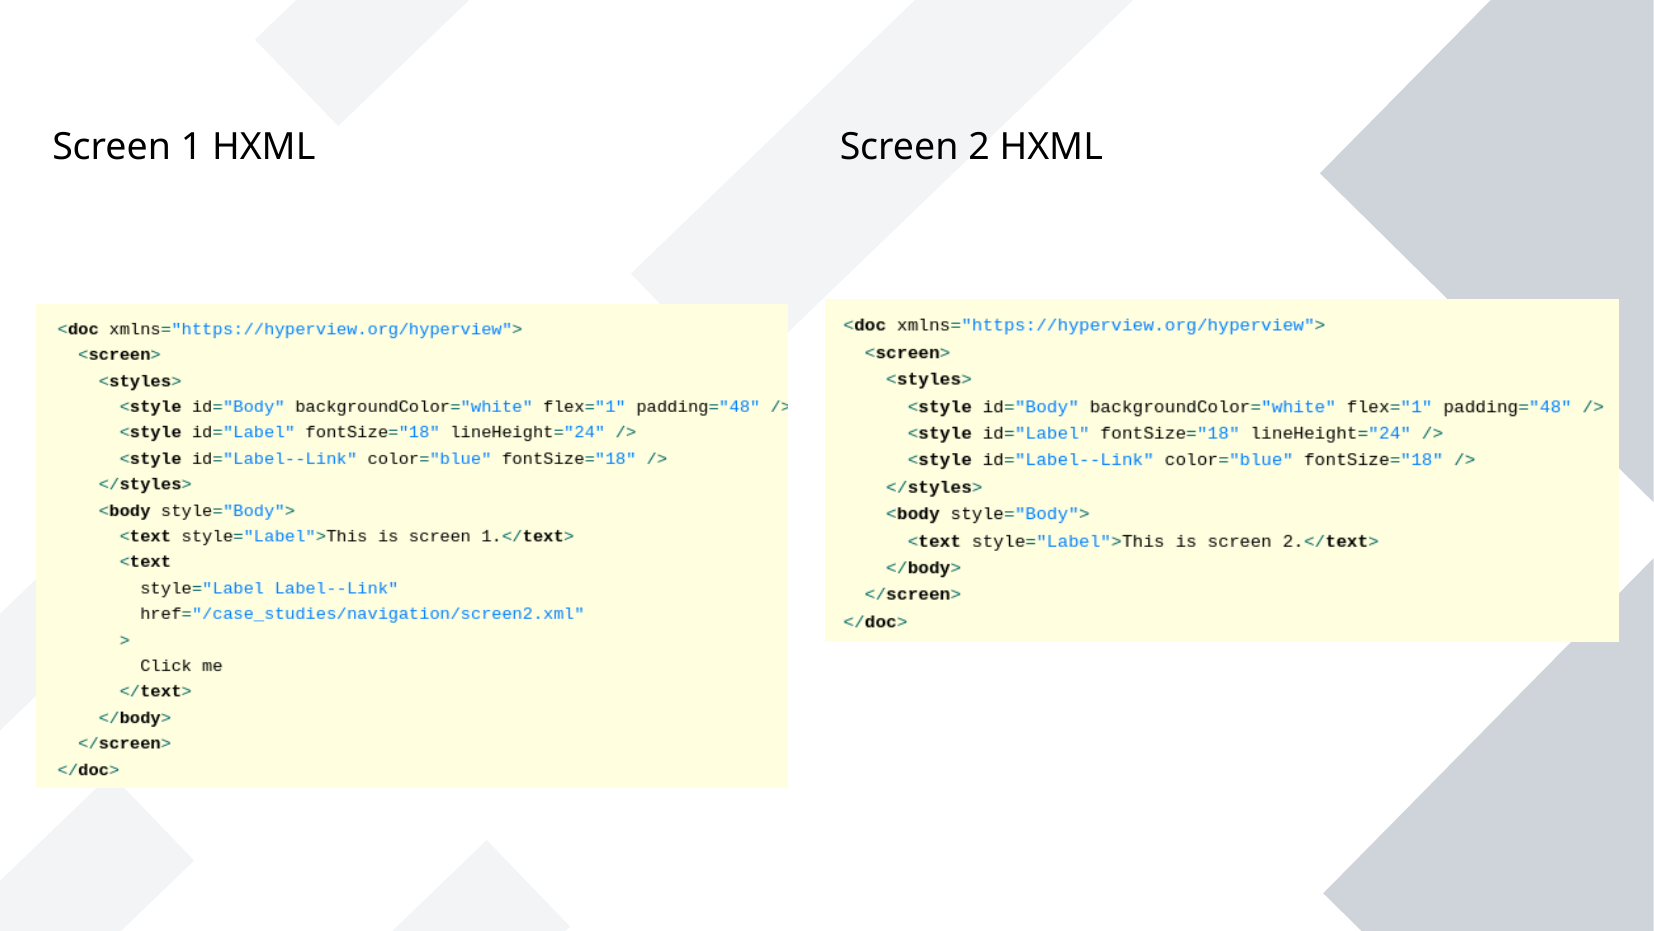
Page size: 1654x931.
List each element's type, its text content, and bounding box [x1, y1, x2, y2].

text_box Screen 1 HXML [37, 112, 451, 226]
picture [825, 299, 1619, 642]
text_box Screen 2 HXML [825, 112, 1238, 226]
picture [36, 304, 788, 788]
